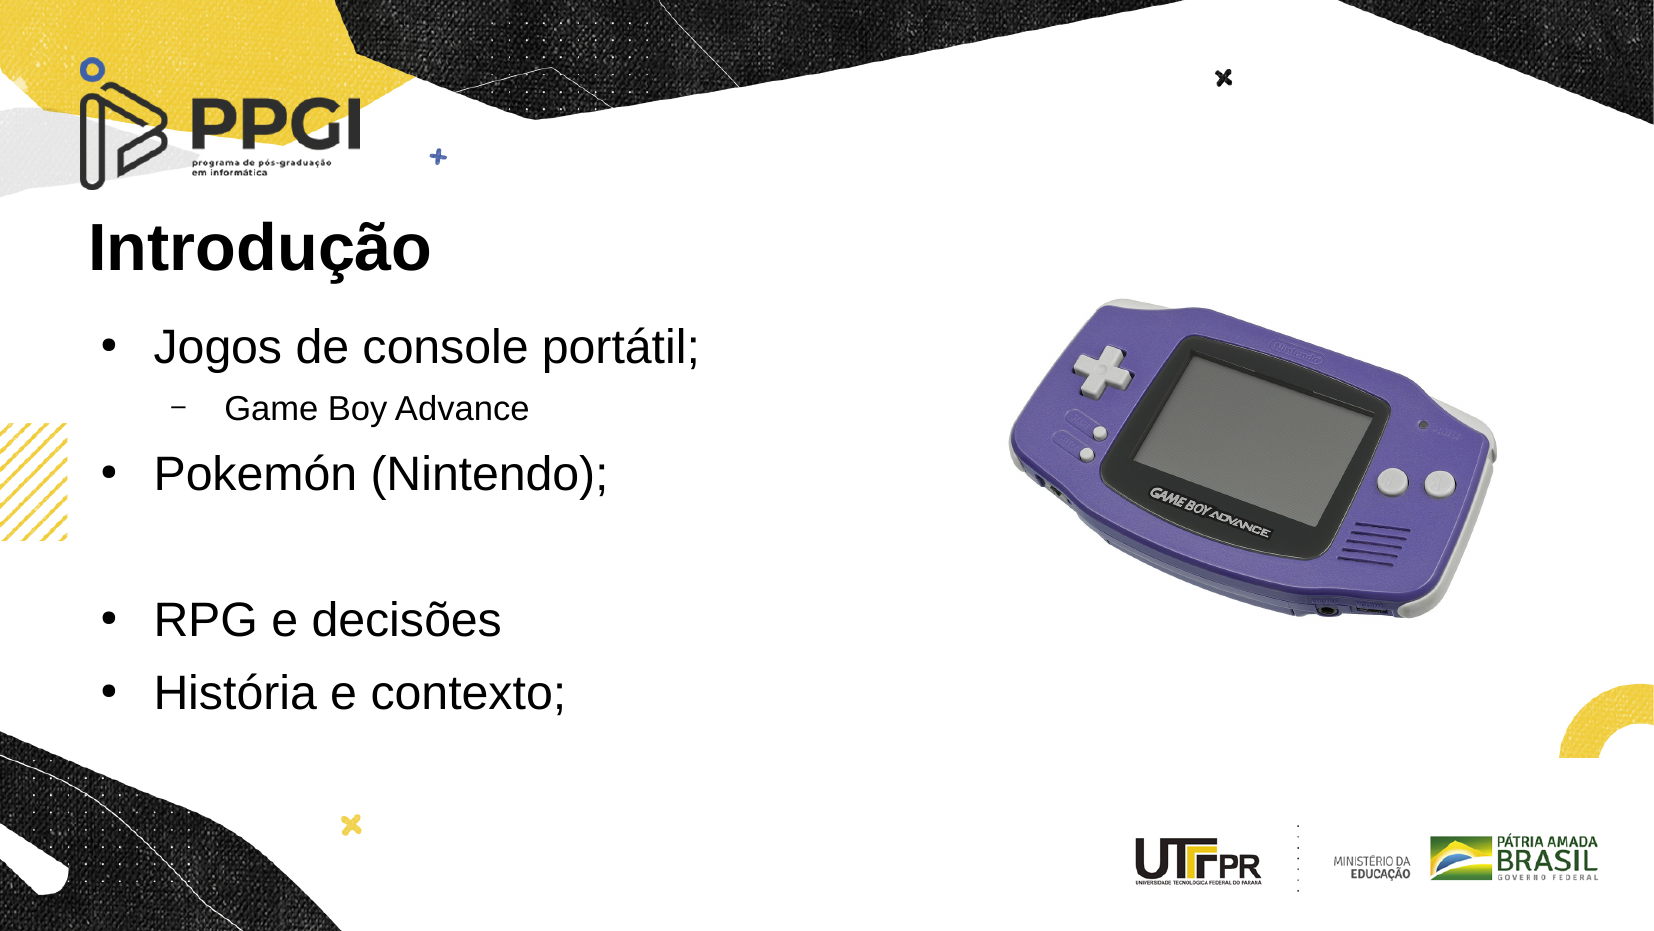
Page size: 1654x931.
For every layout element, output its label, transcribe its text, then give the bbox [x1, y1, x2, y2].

list Jogos de console portátil; Game Boy Advance Pokemón (Nintendo); RPG e decisões História e contexto; [82, 324, 1571, 757]
title Introdução [88, 169, 1577, 325]
picture [0, 0, 1654, 931]
